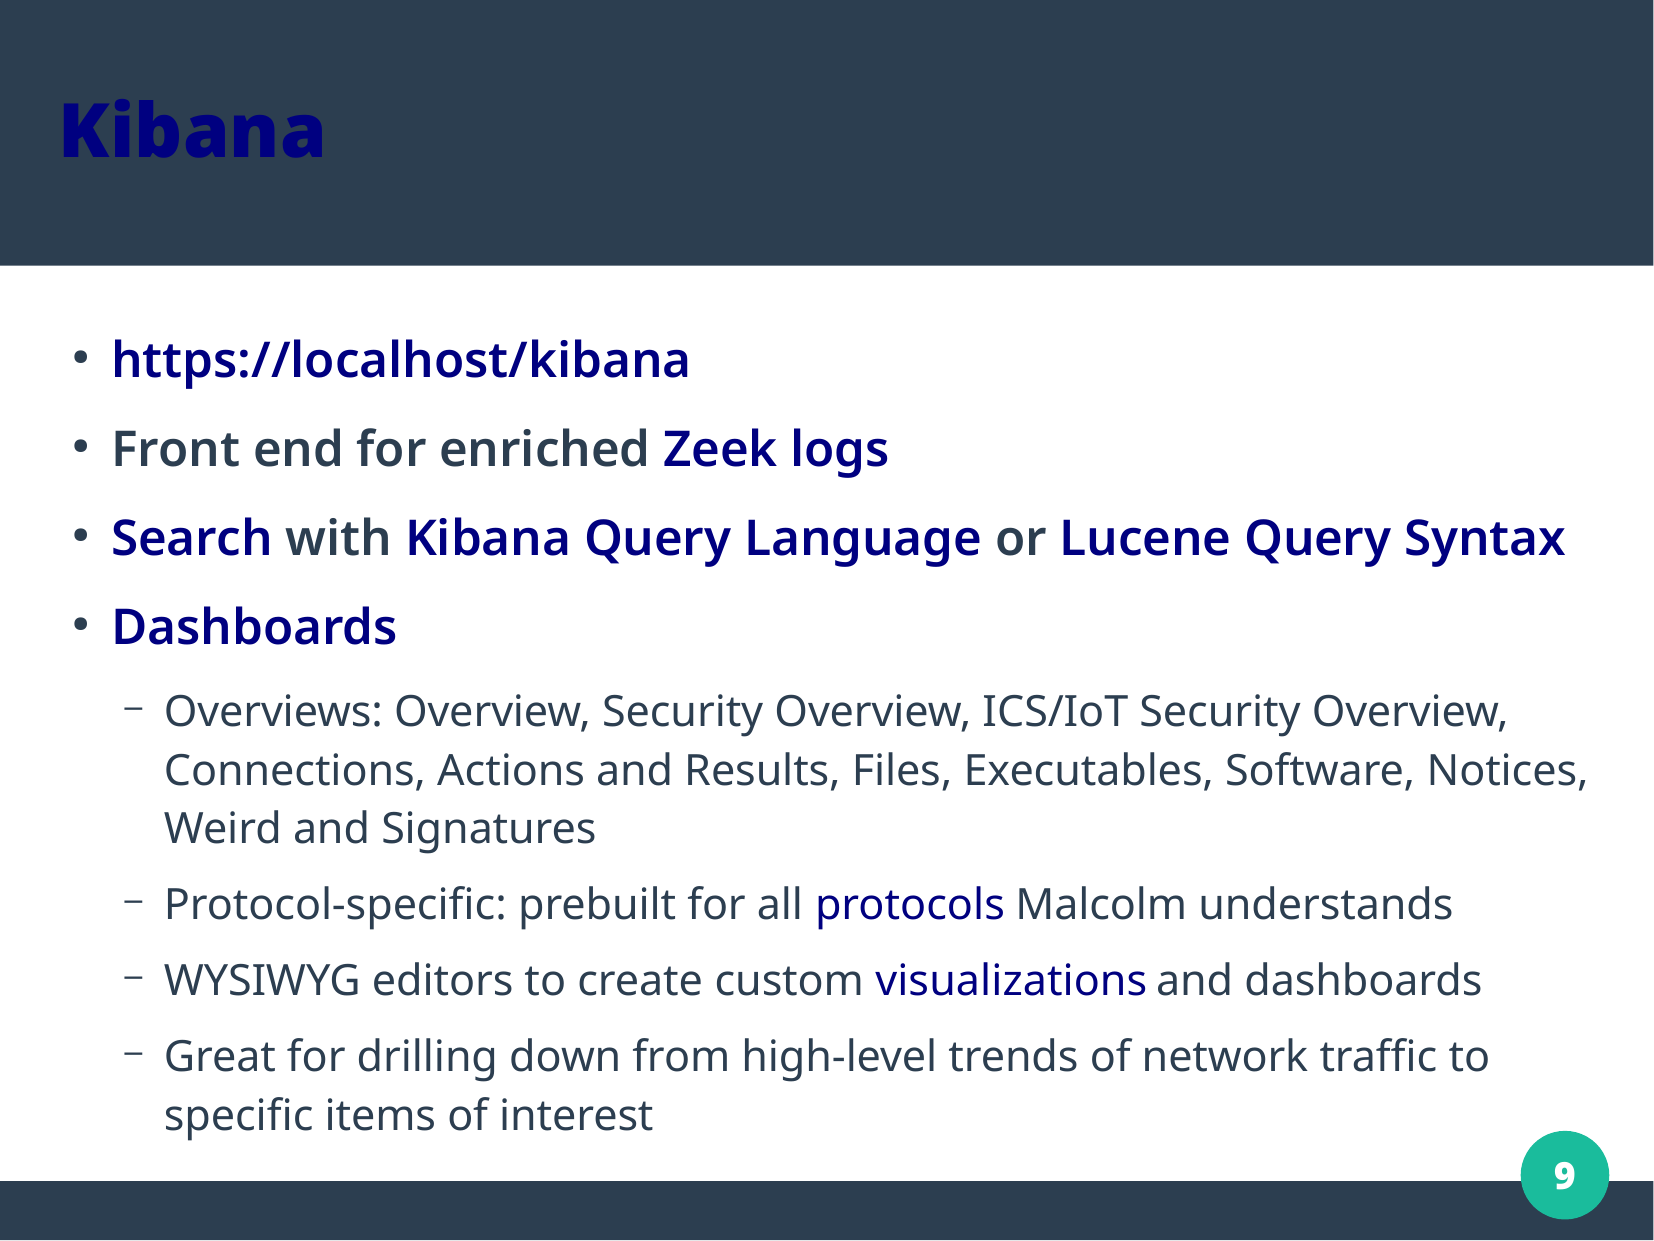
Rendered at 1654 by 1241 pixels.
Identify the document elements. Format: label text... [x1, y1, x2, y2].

title Kibana [59, 49, 1595, 207]
list https://localhost/kibana Front end for enriched Zeek logs Search with Kibana Query Language or Lucene Query Syntax Dashboards Overviews: Overview, Security Overview, ICS/IoT Security Overview, Connections, Actions and Results, Files, Executables, Software, Notices, Weird and Signatures Protocol-specific: prebuilt for all protocols Malcolm understands WYSIWYG editors to create custom visualizations and dashboards Great for drilling down from high-level trends of network traffic to specific items of interest [59, 324, 1595, 1152]
